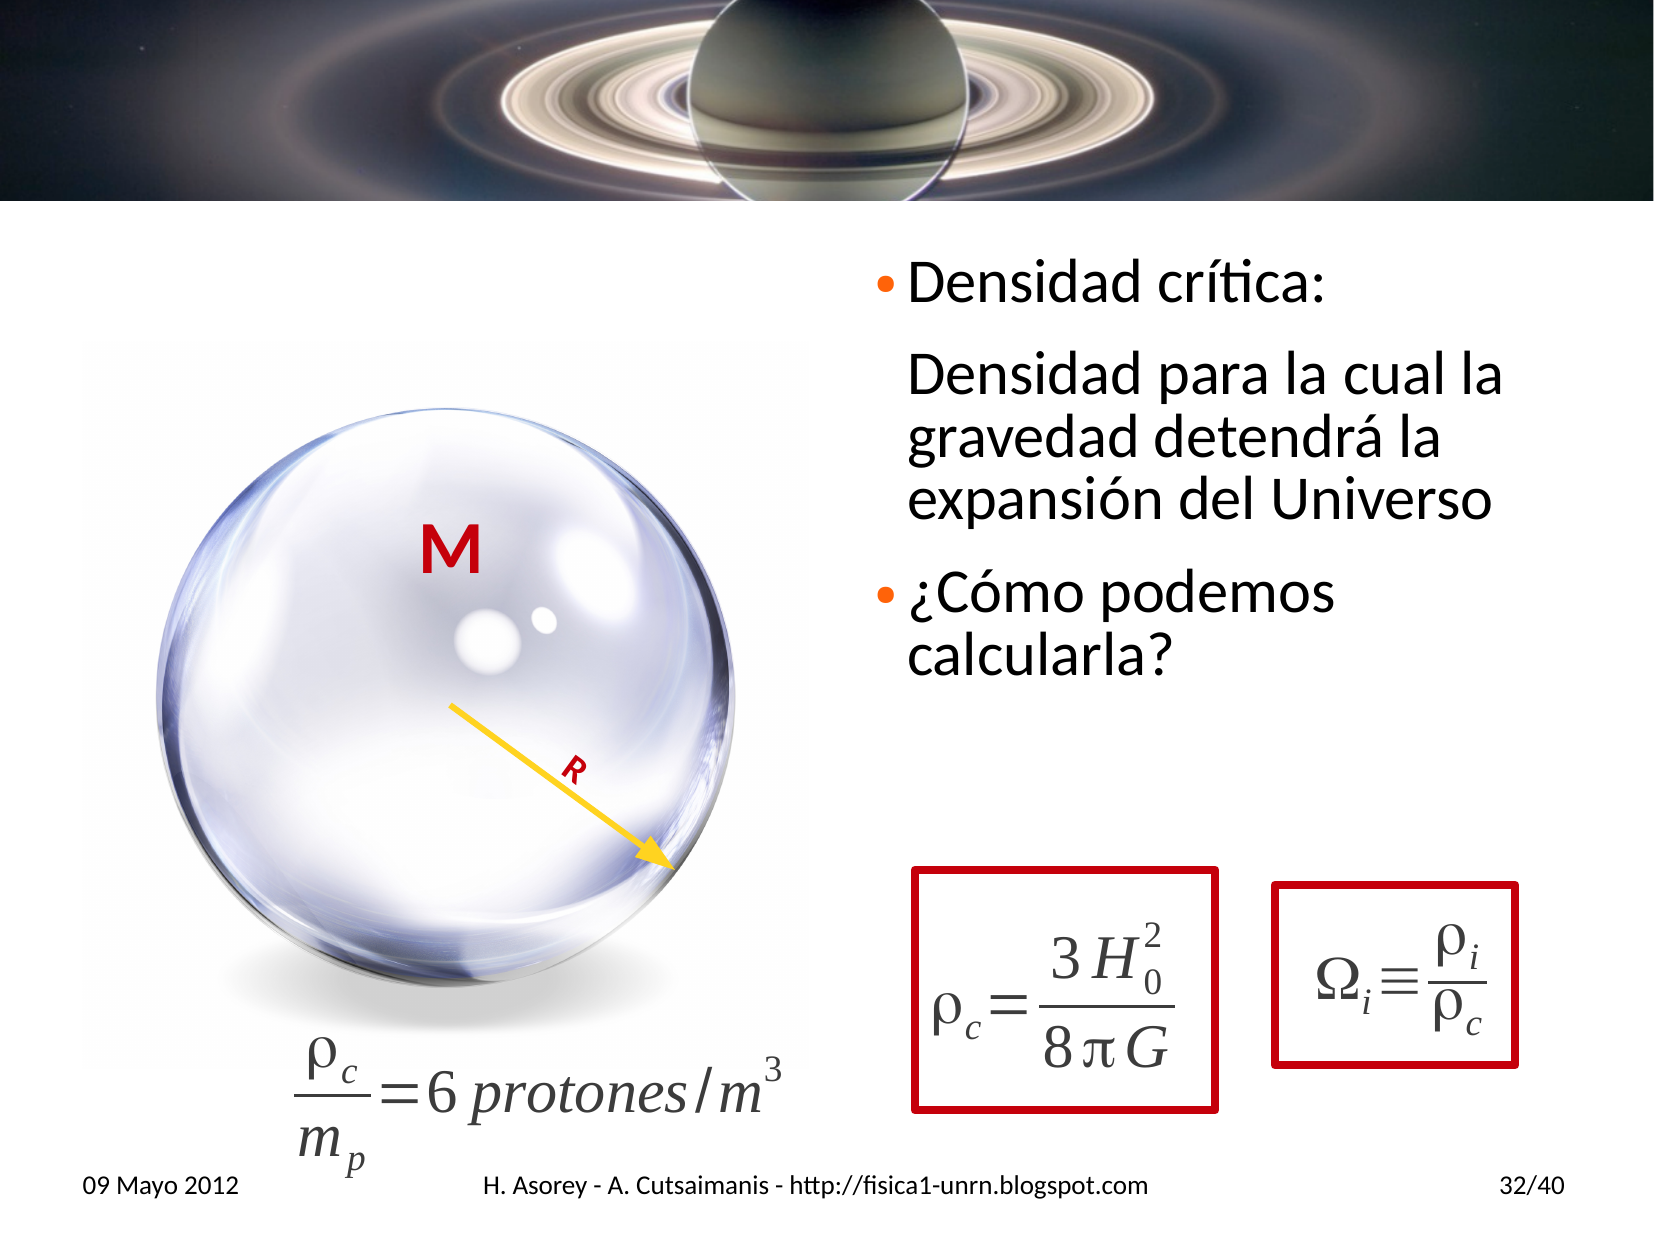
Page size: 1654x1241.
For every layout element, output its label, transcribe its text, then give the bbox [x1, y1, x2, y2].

chart [285, 1035, 790, 1178]
chart [924, 915, 1184, 1080]
chart [1308, 921, 1497, 1043]
text_box [915, 870, 1216, 1111]
picture [0, 0, 1654, 201]
text_box M [403, 510, 496, 609]
picture [82, 341, 809, 1069]
list Densidad crítica: Densidad para la cual la gravedad detendrá la expansión del Universo ¿Cómo podemos calcularla? [845, 255, 1572, 1156]
text_box [1275, 885, 1516, 1066]
